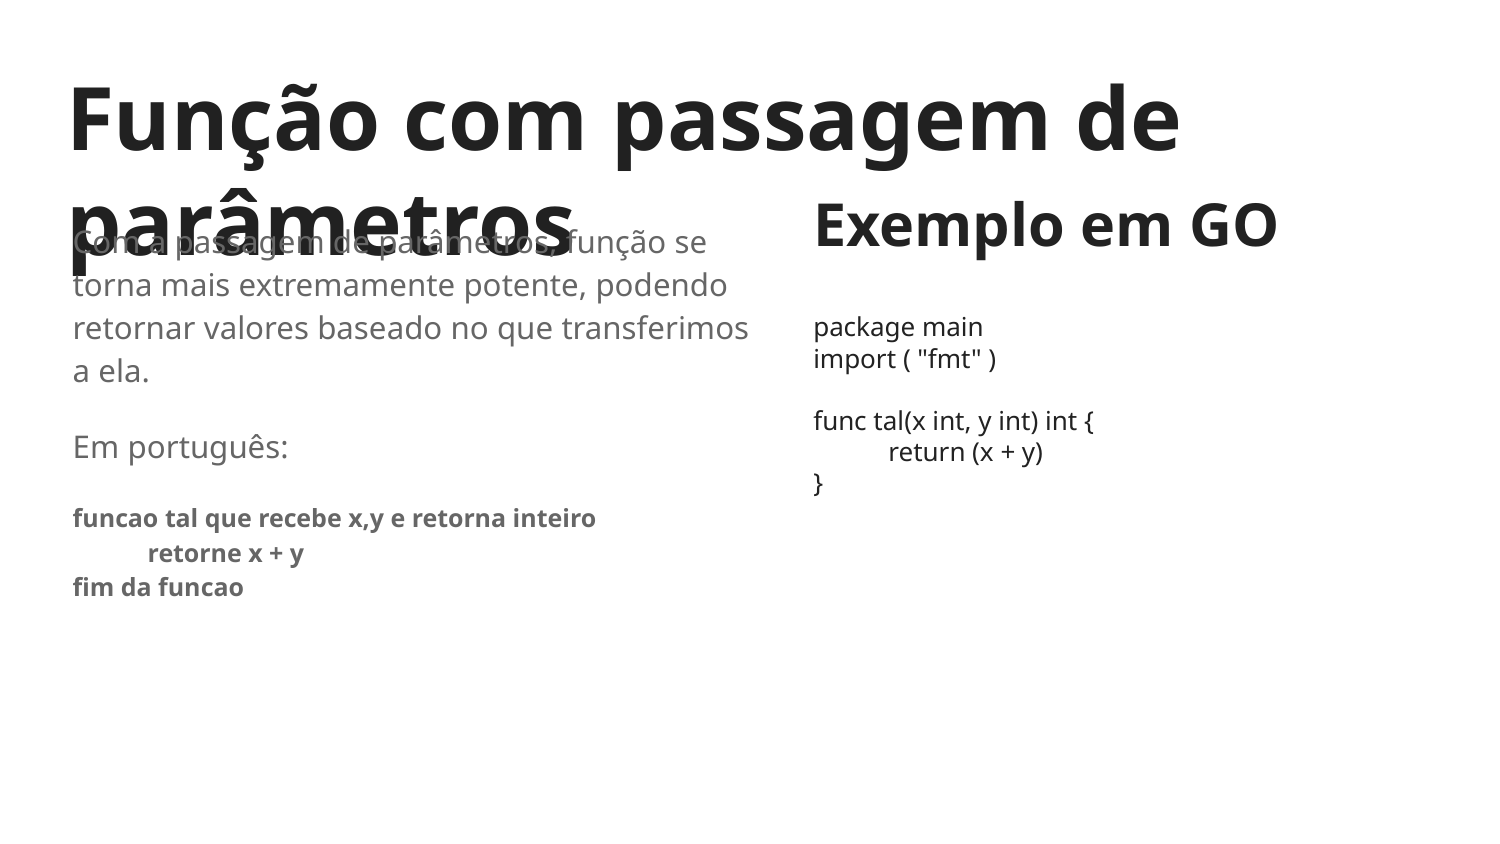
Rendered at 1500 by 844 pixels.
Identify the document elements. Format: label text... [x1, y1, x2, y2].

text_box Exemplo em GO package main import ( "fmt" ) func tal(x int, y int) int { return (x + y) } [798, 172, 1489, 823]
title Função com passagem de parâmetros [51, 48, 1449, 180]
list Com a passagem de parâmetros, função se torna mais extremamente potente, podendo retornar valores baseado no que transferimos a ela. Em português: funcao tal que recebe x,y e retorna inteiro retorne x + y fim da funcao [57, 201, 786, 823]
